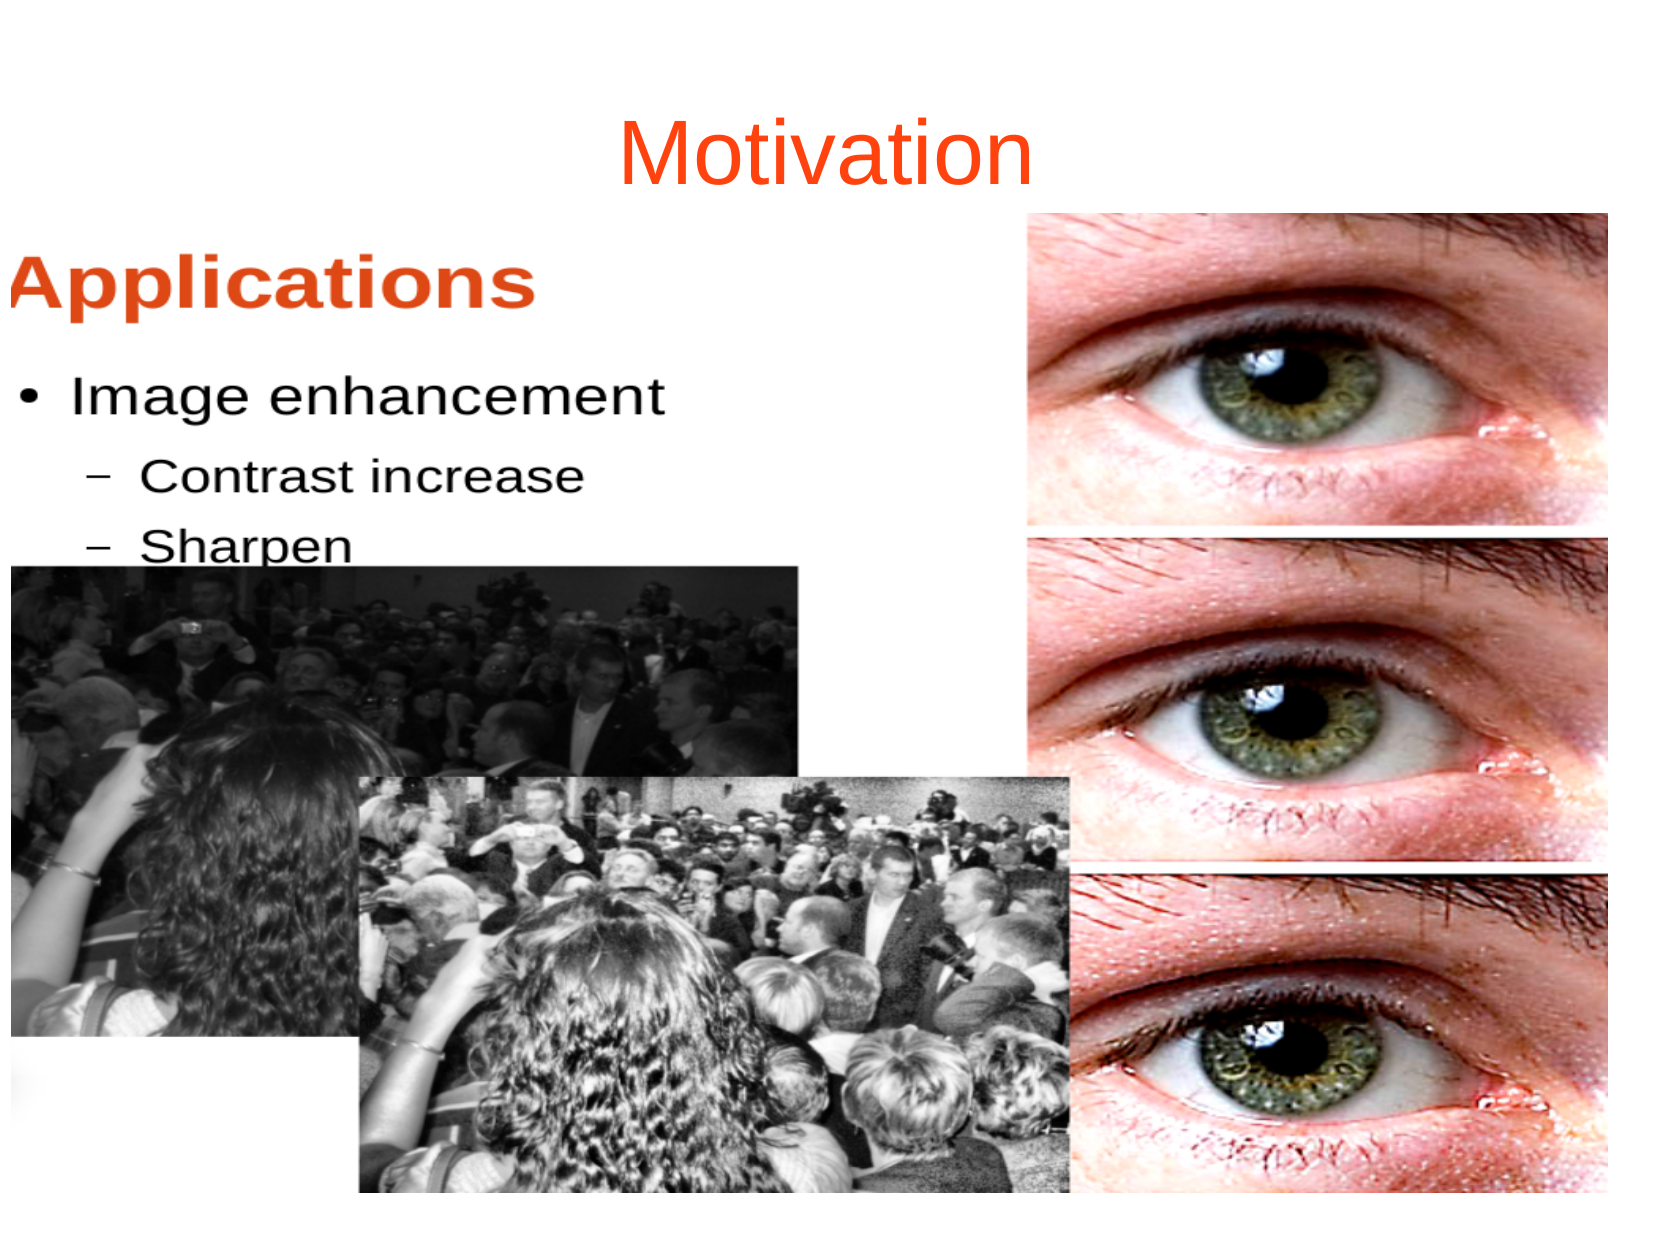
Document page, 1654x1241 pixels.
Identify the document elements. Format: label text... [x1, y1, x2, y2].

picture [11, 213, 1608, 1193]
title Motivation [82, 49, 1571, 213]
